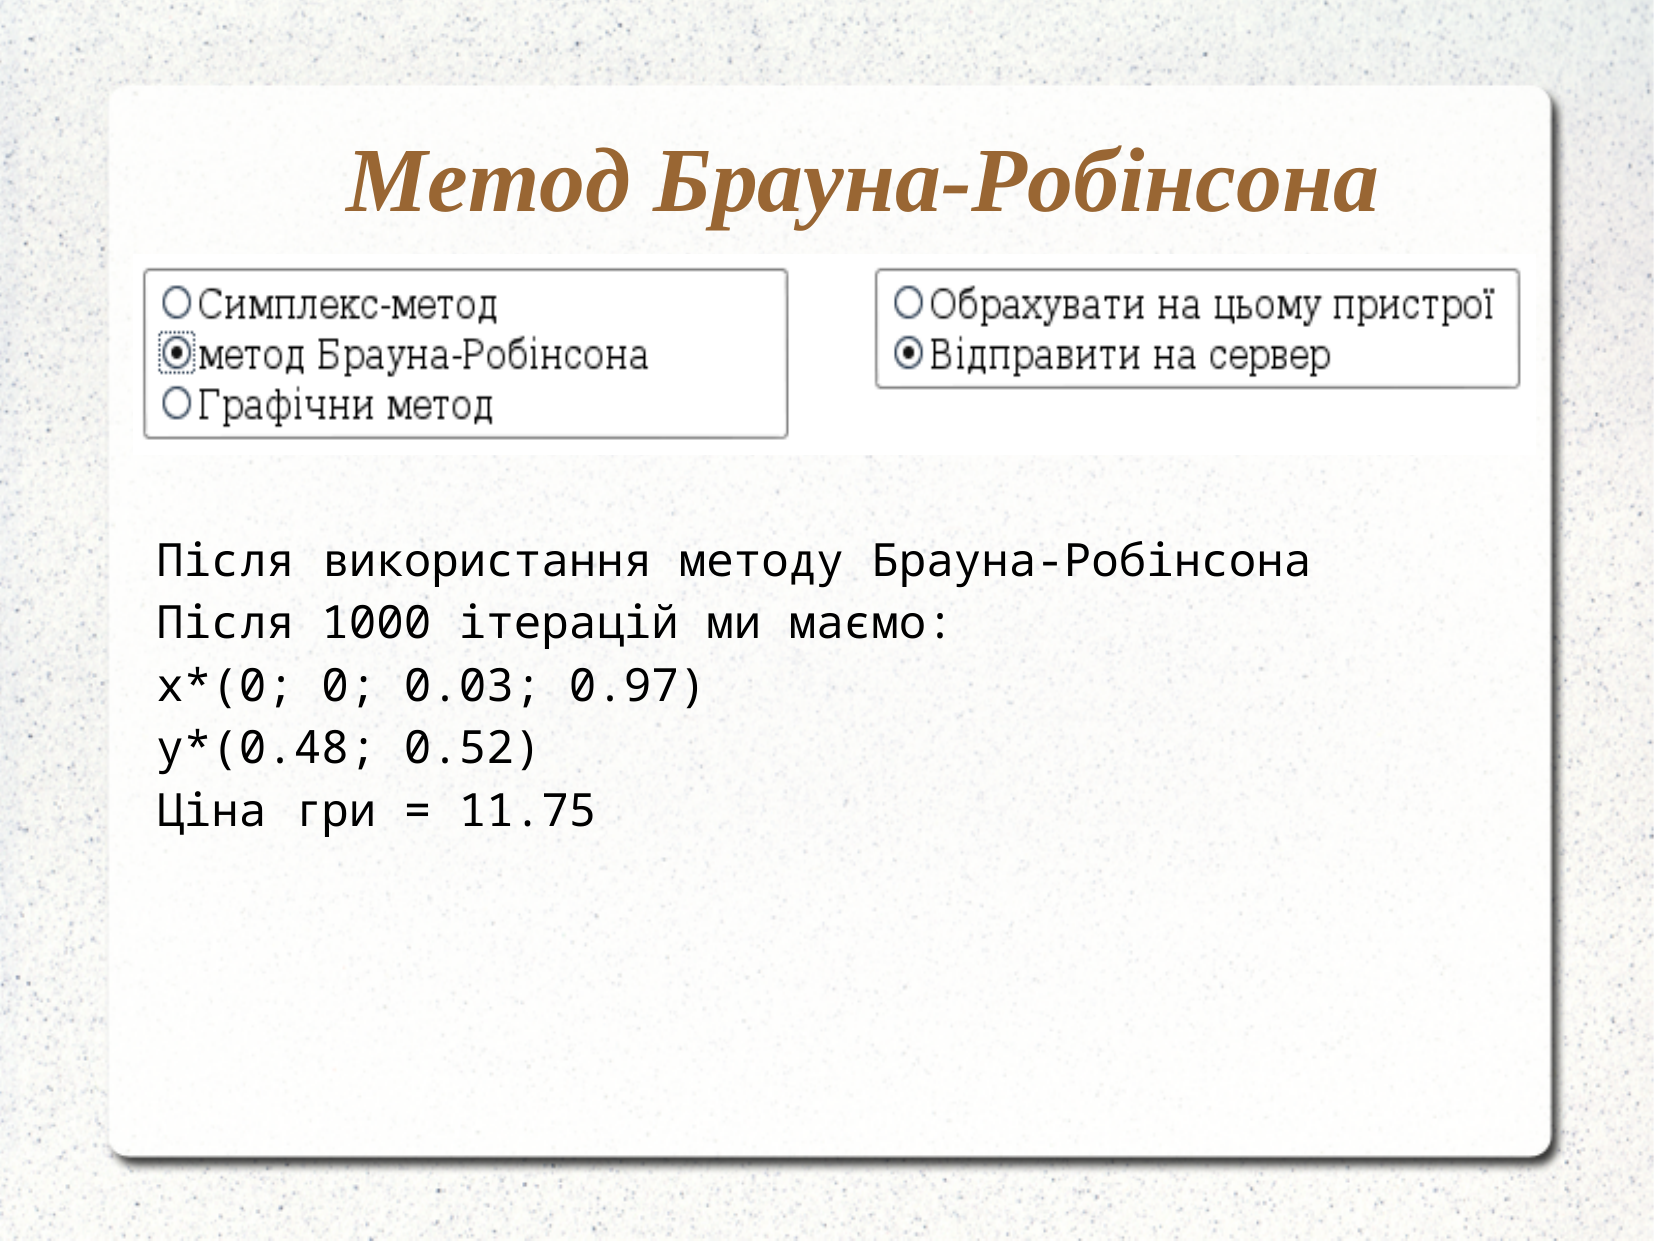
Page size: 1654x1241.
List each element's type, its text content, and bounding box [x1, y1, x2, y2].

text_box Після використання методу Брауна-Робінсона Після 1000 ітерацій ми маємо: x*(0; 0; 0.03; 0.97) y*(0.48; 0.52) Ціна гри = 11.75 [141, 519, 1548, 928]
picture [0, 0, 1654, 1241]
title Метод Брауна-Робінсона [118, 96, 1536, 213]
